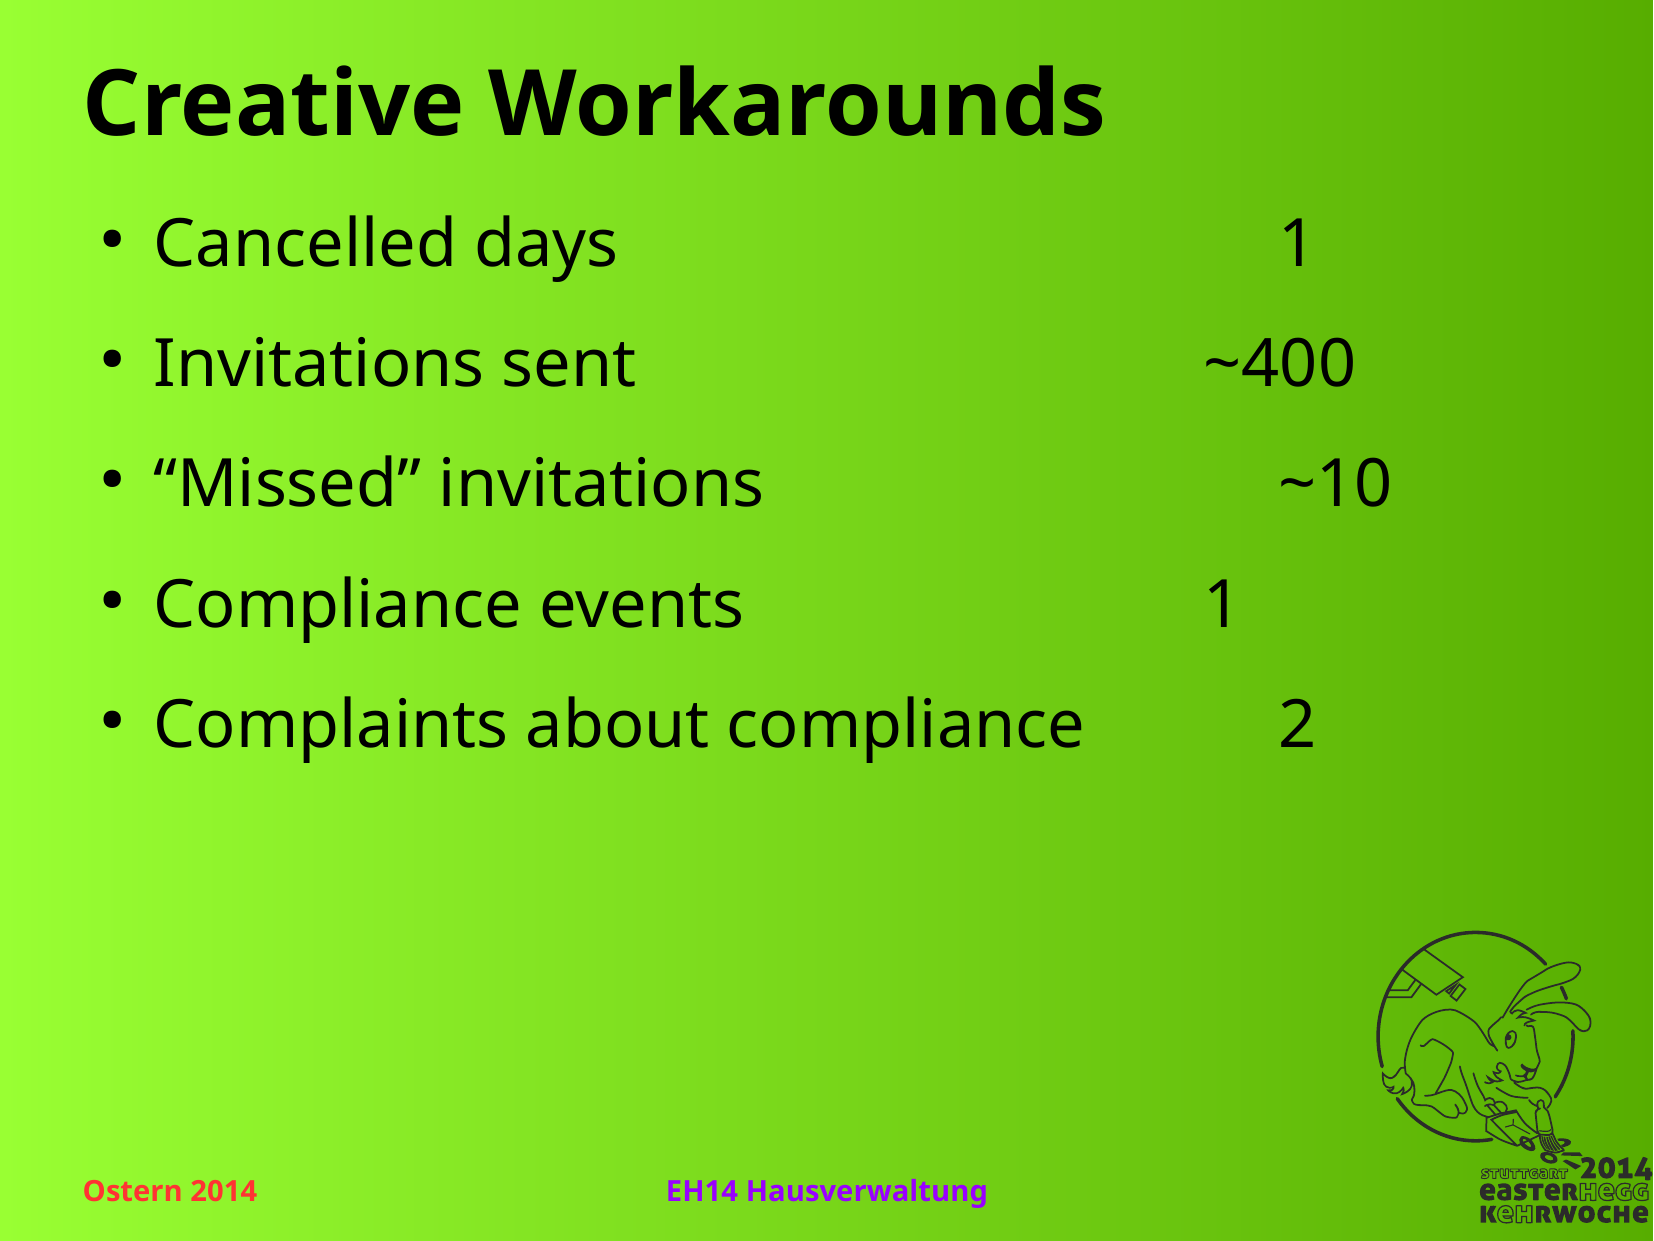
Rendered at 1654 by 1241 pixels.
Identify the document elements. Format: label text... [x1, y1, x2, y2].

title Creative Workarounds [82, 49, 1571, 151]
title Party Stats [77, 0, 81, 1240]
list Cancelled days 1 Invitations sent ~400 “Missed” invitations ~10 Compliance events 1 Complaints about compliance 2 [82, 195, 1571, 1131]
